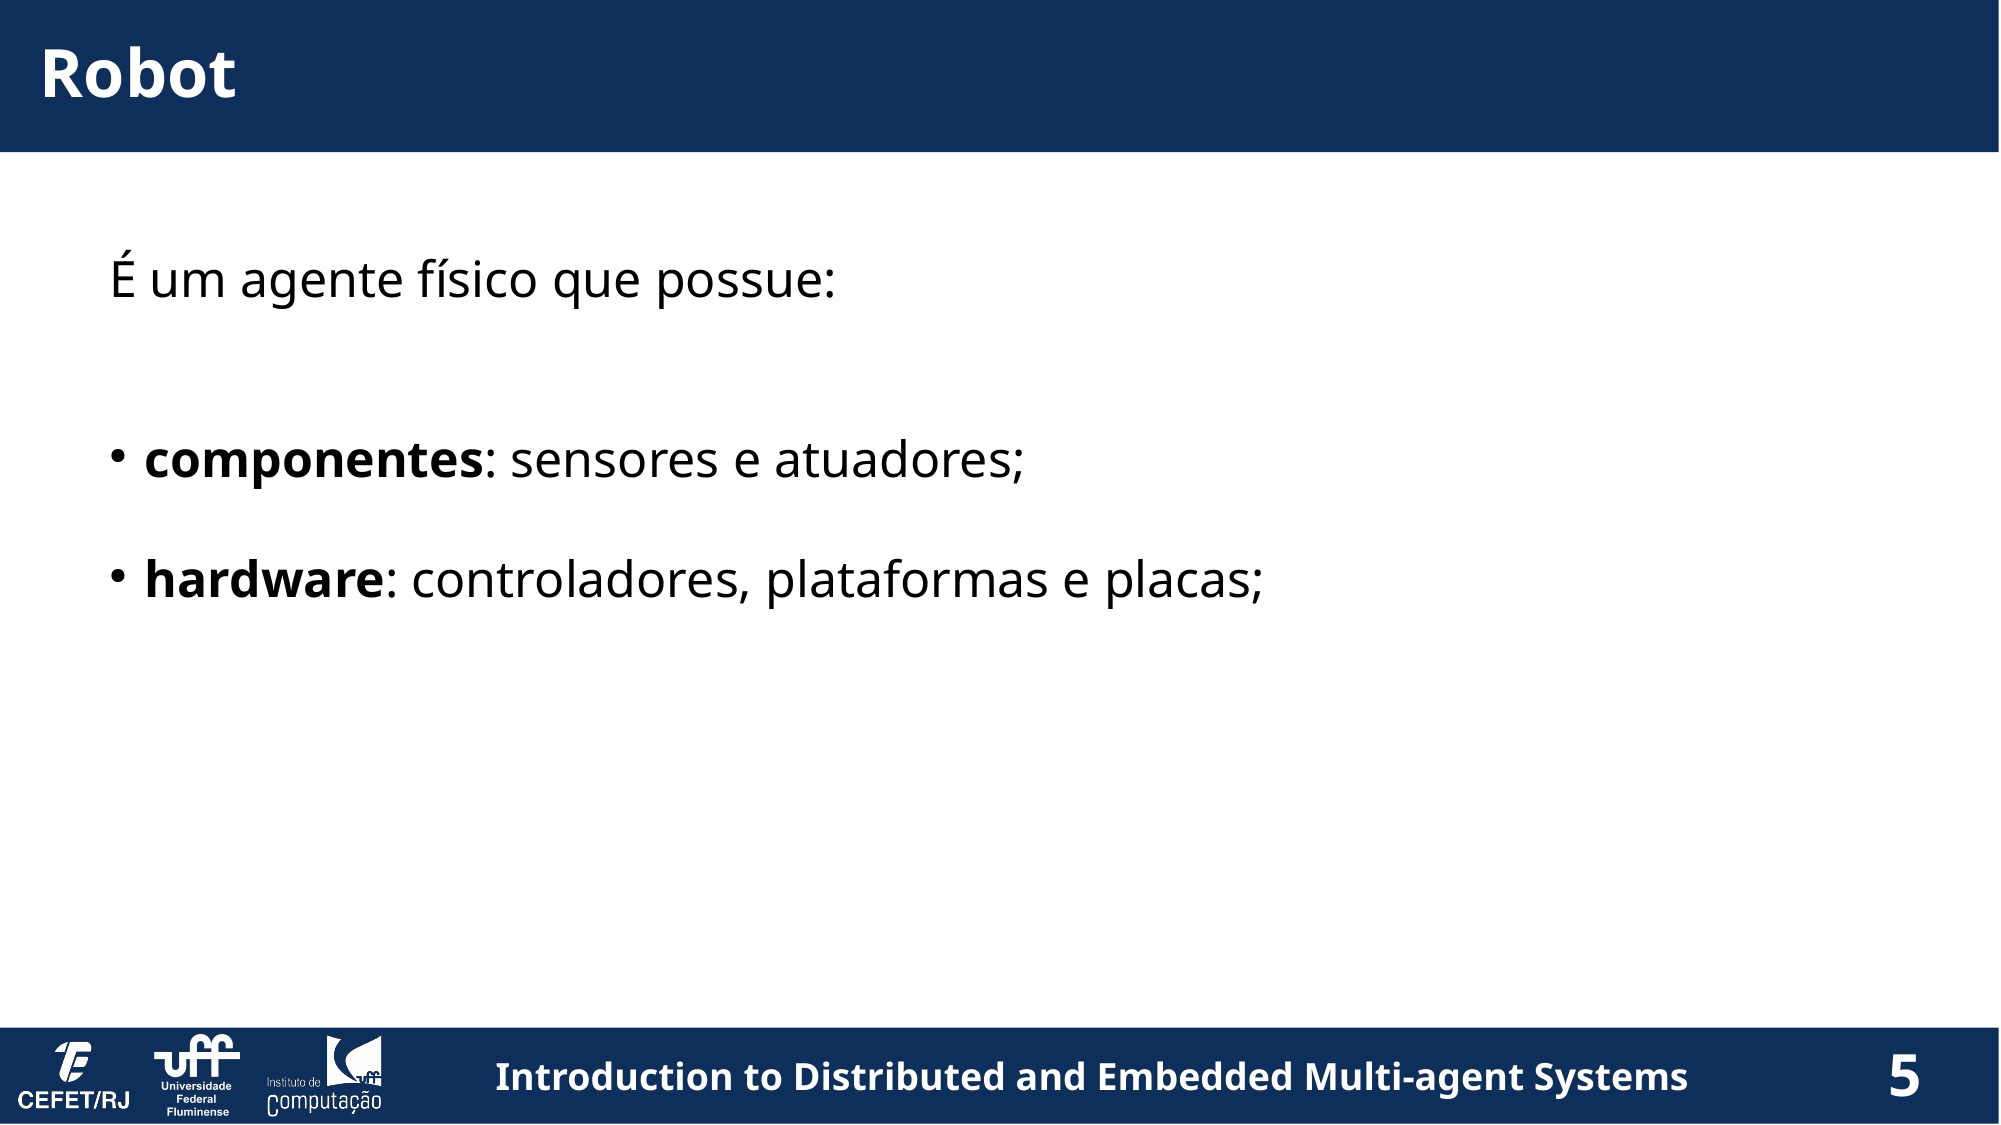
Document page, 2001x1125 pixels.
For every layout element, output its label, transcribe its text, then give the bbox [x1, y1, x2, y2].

text_box Robot [25, 23, 1999, 119]
picture [153, 1033, 241, 1121]
picture [265, 1033, 383, 1117]
picture [18, 1021, 129, 1125]
text_box É um agente físico que possue: componentes: sensores e atuadores; hardware: controladores, plataformas e placas; [94, 240, 1819, 676]
